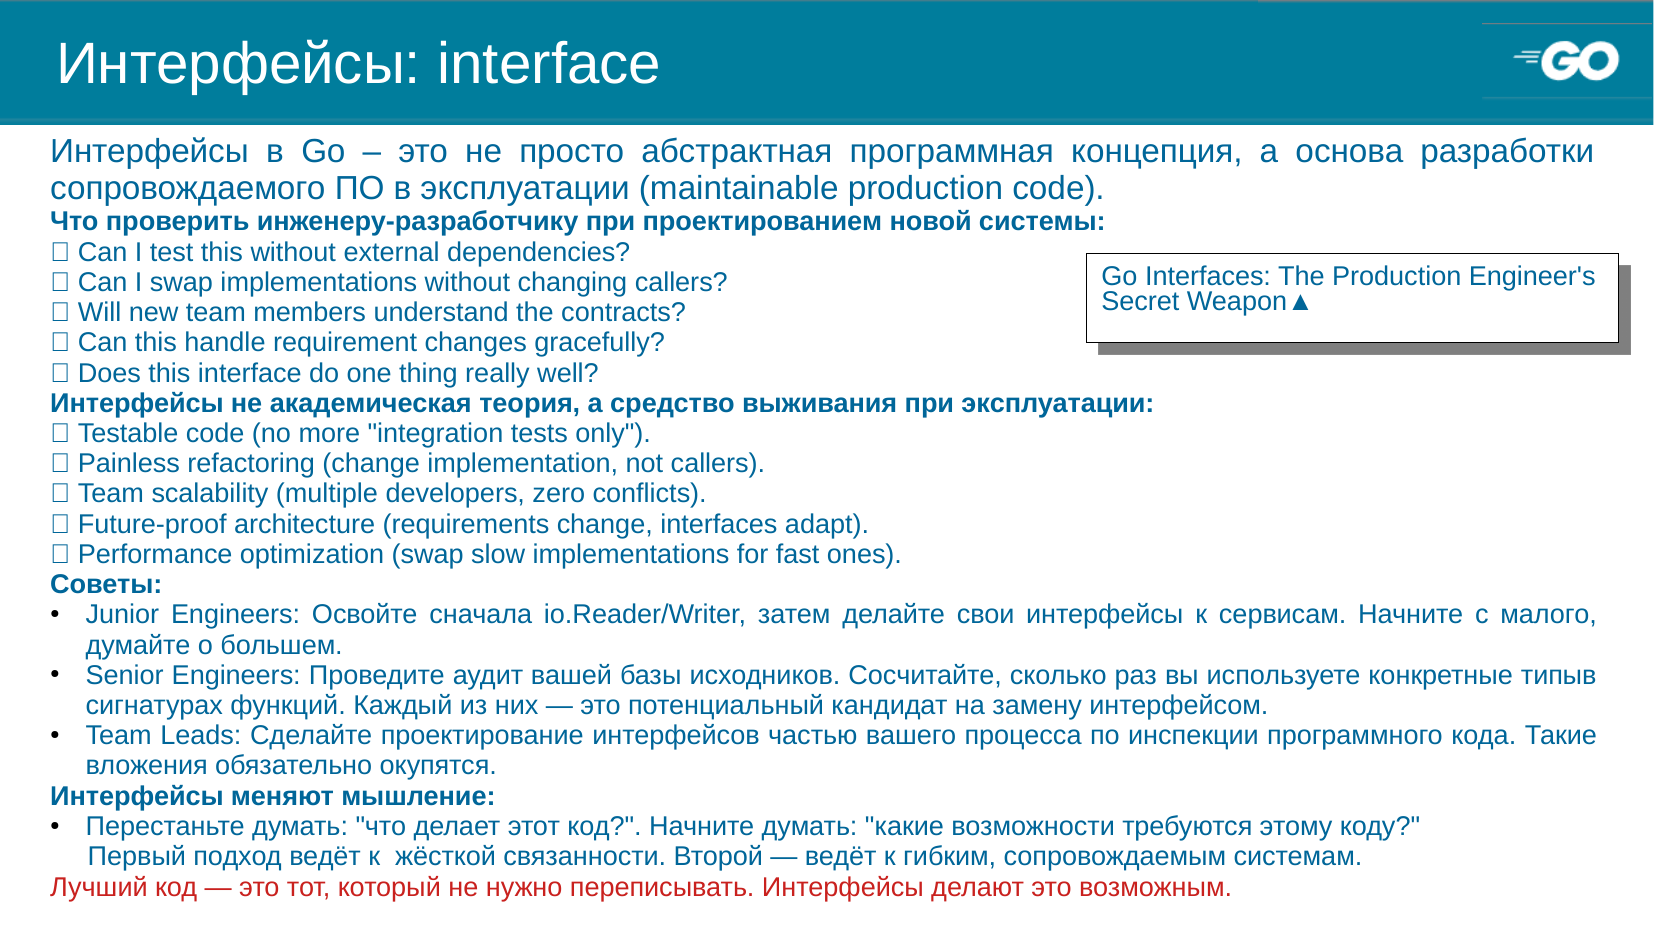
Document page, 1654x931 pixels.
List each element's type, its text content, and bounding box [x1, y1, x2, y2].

text_box Интерфейсы в Go – это не просто абстрактная программная концепция, а основа разработки сопровождаемого ПО в эксплуатации (maintainable production code). Что проверить инженеру-разработчику при проектированием новой системы: ✅ Can I test this without external dependencies? ✅ Can I swap implementations without changing callers? ✅ Will new team members understand the contracts? ✅ Can this handle requirement changes gracefully? ✅ Does this interface do one thing really well? Интерфейсы не академическая теория, а средство выживания при эксплуатации: ✅ Testable code (no more "integration tests only"). ✅ Painless refactoring (change implementation, not callers). ✅ Team scalability (multiple developers, zero conflicts). ✅ Future-proof architecture (requirements change, interfaces adapt). ✅ Performance optimization (swap slow implementations for fast ones). Советы: Junior Engineers: Освойте сначала io.Reader/Writer, затем делайте свои интерфейсы к сервисам. Начните с малого, думайте о большем. Senior Engineers: Проведите аудит вашей базы исходников. Сосчитайте, сколько раз вы используете конкретные типыв сигнатурах функций. Каждый из них — это потенциальный кандидат на замену интерфейсом. Team Leads: Сделайте проектирование интерфейсов частью вашего процесса по инспекции программного кода. Такие вложения обязательно окупятся. Интерфейсы меняют мышление: Перестаньте думать: "что делает этот код?". Начните думать: "какие возможности требуются этому коду?" Первый подход ведёт к жёсткой связанности. Второй — ведёт к гибким, сопровождаемым системам. Лучший код — это тот, который не нужно переписывать. Интерфейсы делают это возможным. [35, 124, 1619, 910]
text_box Go Interfaces: The Production Engineer's Secret Weapon▲ [1086, 253, 1619, 343]
text_box Интерфейсы: interface [41, 23, 1495, 104]
picture [1542, 41, 1619, 81]
